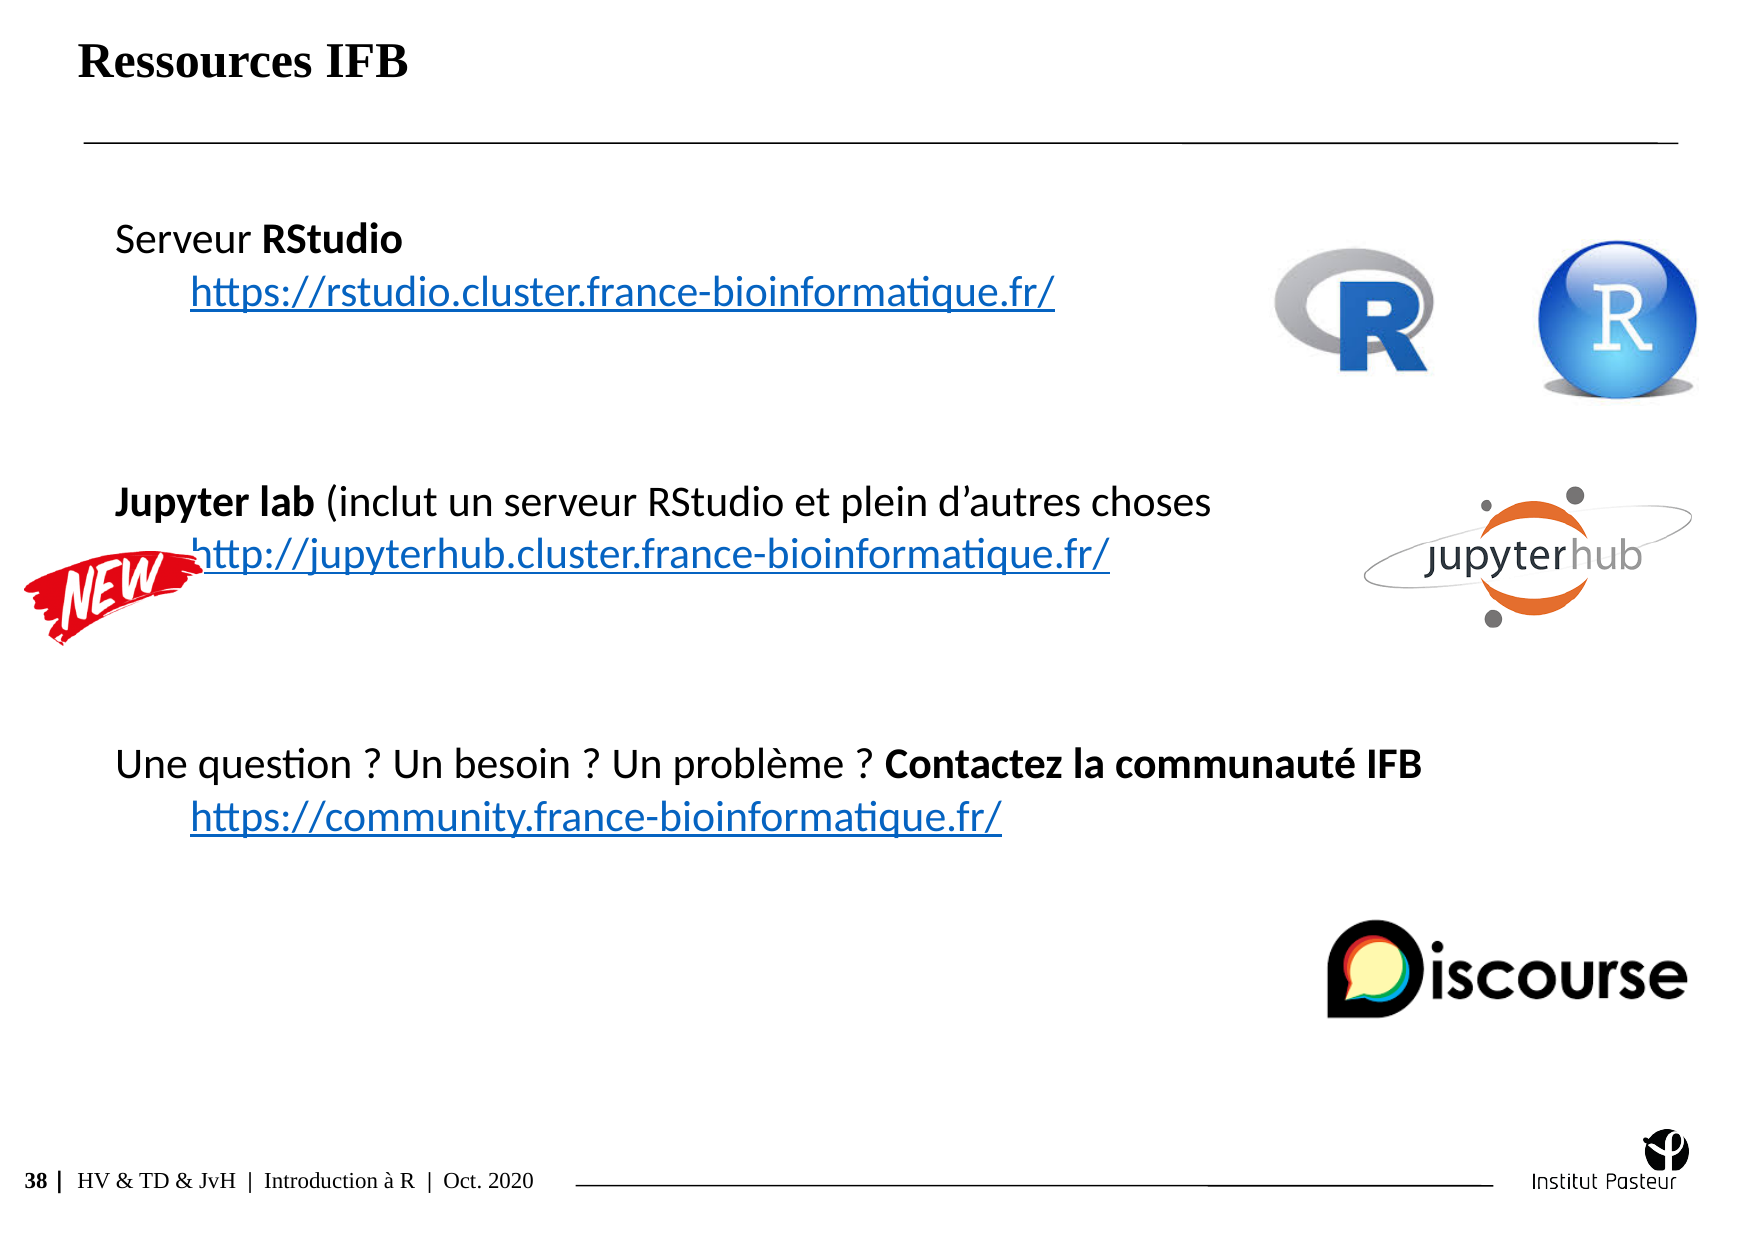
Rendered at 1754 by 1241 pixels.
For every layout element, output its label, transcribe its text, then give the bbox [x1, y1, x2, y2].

list Serveur RStudio https://rstudio.cluster.france-bioinformatique.fr/ Jupyter lab (inclut un serveur RStudio et plein d’autres choses http://jupyterhub.cluster.france-bioinformatique.fr/ Une question ? Un besoin ? Un problème ? Contactez la communauté IFB https://community.france-bioinformatique.fr/ [62, 194, 1692, 1152]
title Ressources IFB [62, 2, 1692, 114]
picture [1533, 1152, 1689, 1189]
picture [1313, 885, 1702, 1053]
picture [1363, 486, 1692, 628]
picture [24, 551, 204, 646]
picture [1268, 239, 1721, 406]
